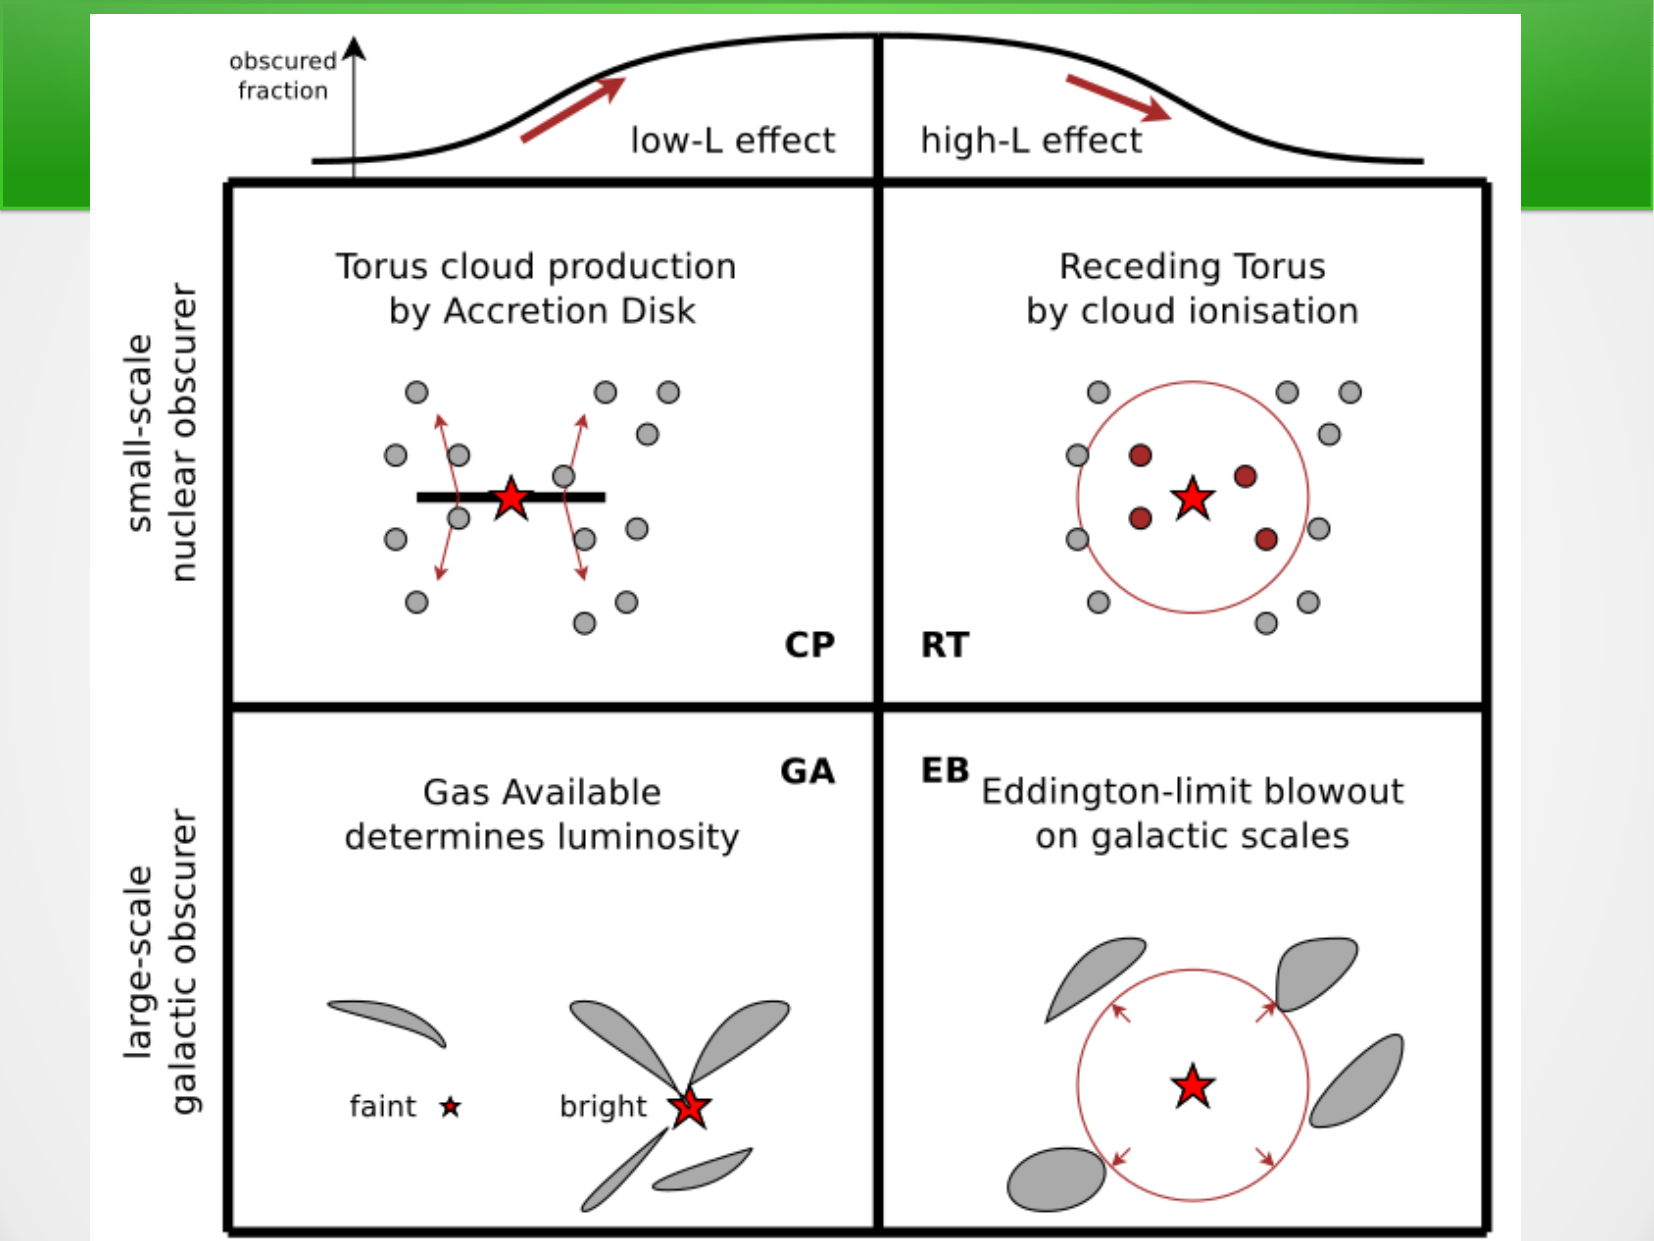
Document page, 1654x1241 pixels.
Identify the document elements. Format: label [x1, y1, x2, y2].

picture [90, 14, 1521, 1241]
